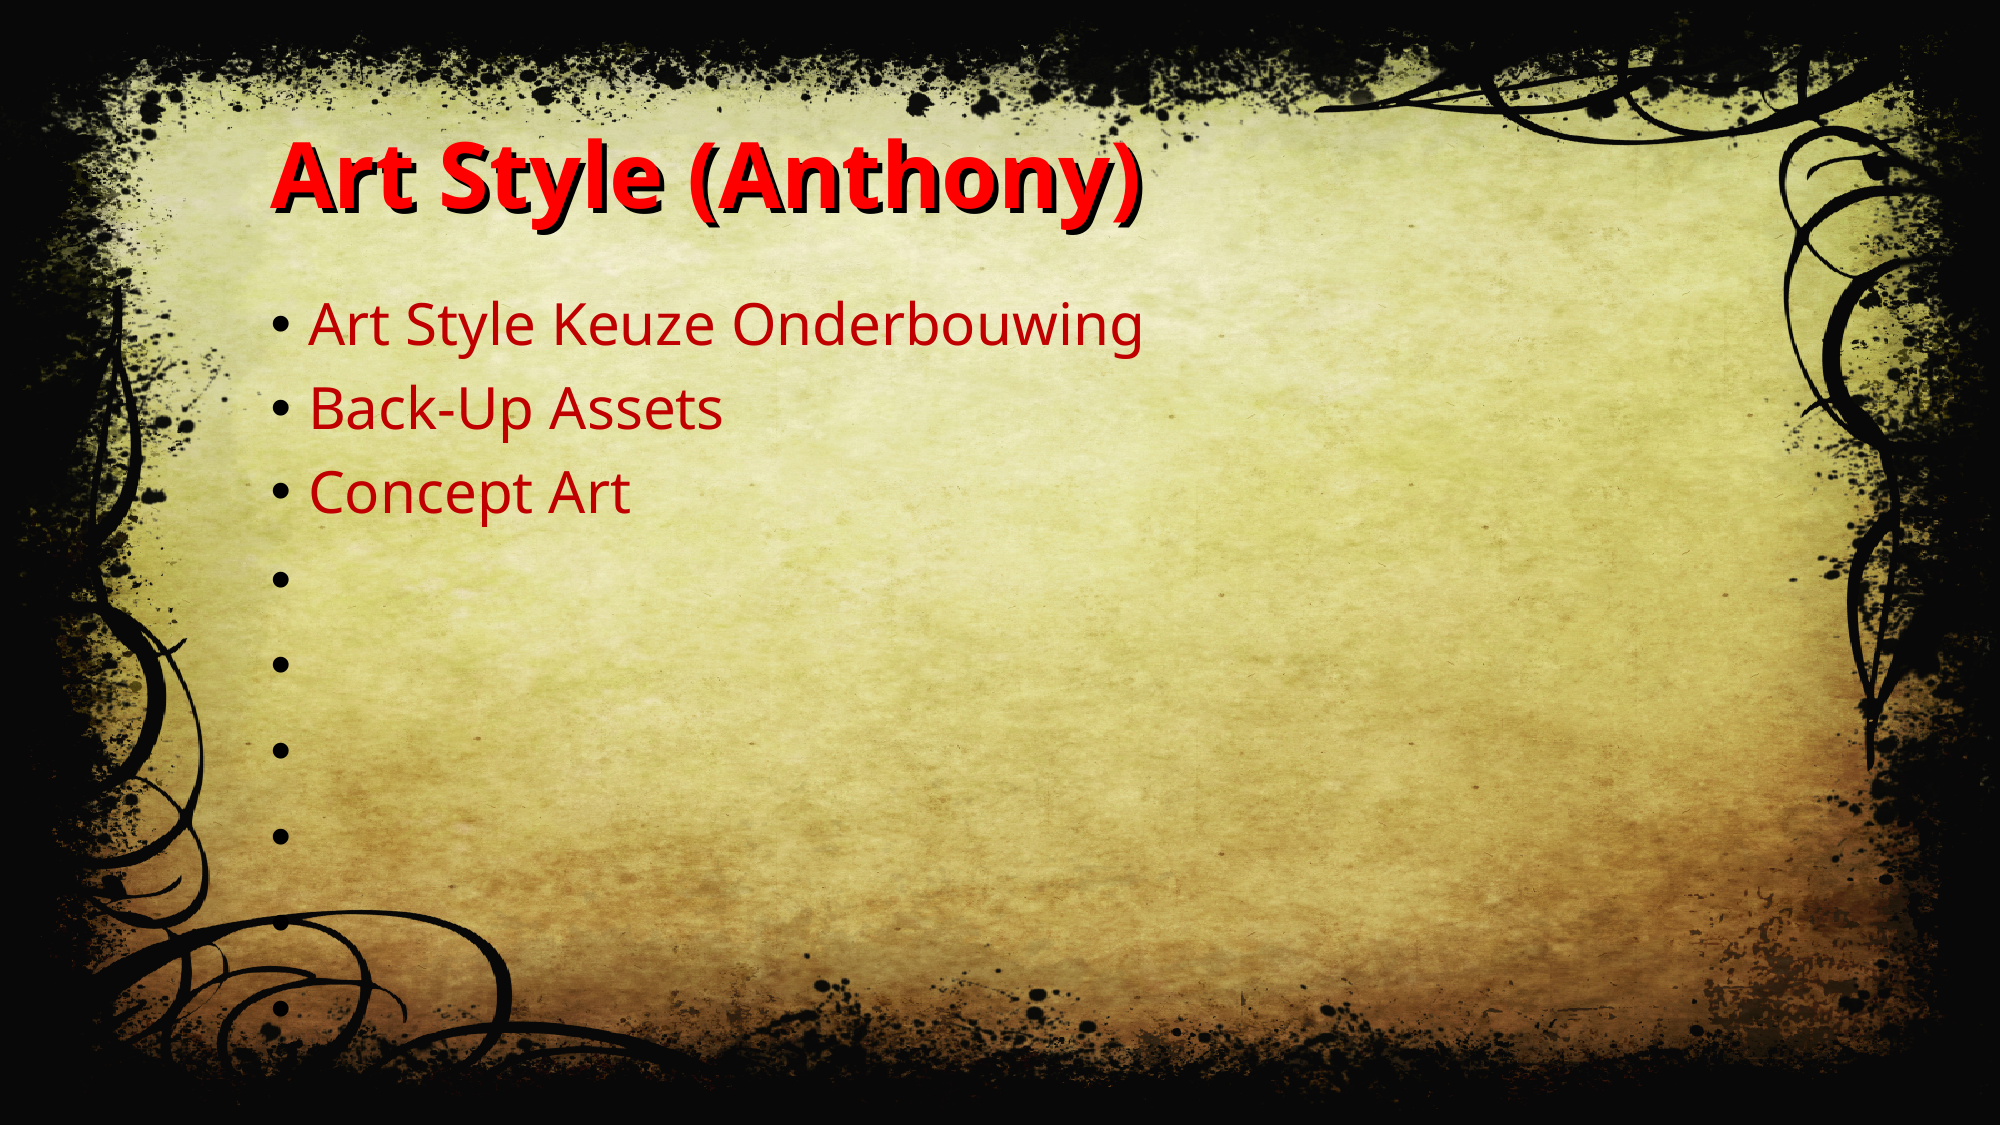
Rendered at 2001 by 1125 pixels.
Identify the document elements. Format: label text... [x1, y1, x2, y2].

list Art Style Keuze Onderbouwing Back-Up Assets Concept Art [255, 288, 1981, 1002]
title Art Style (Anthony) [255, 70, 1981, 288]
